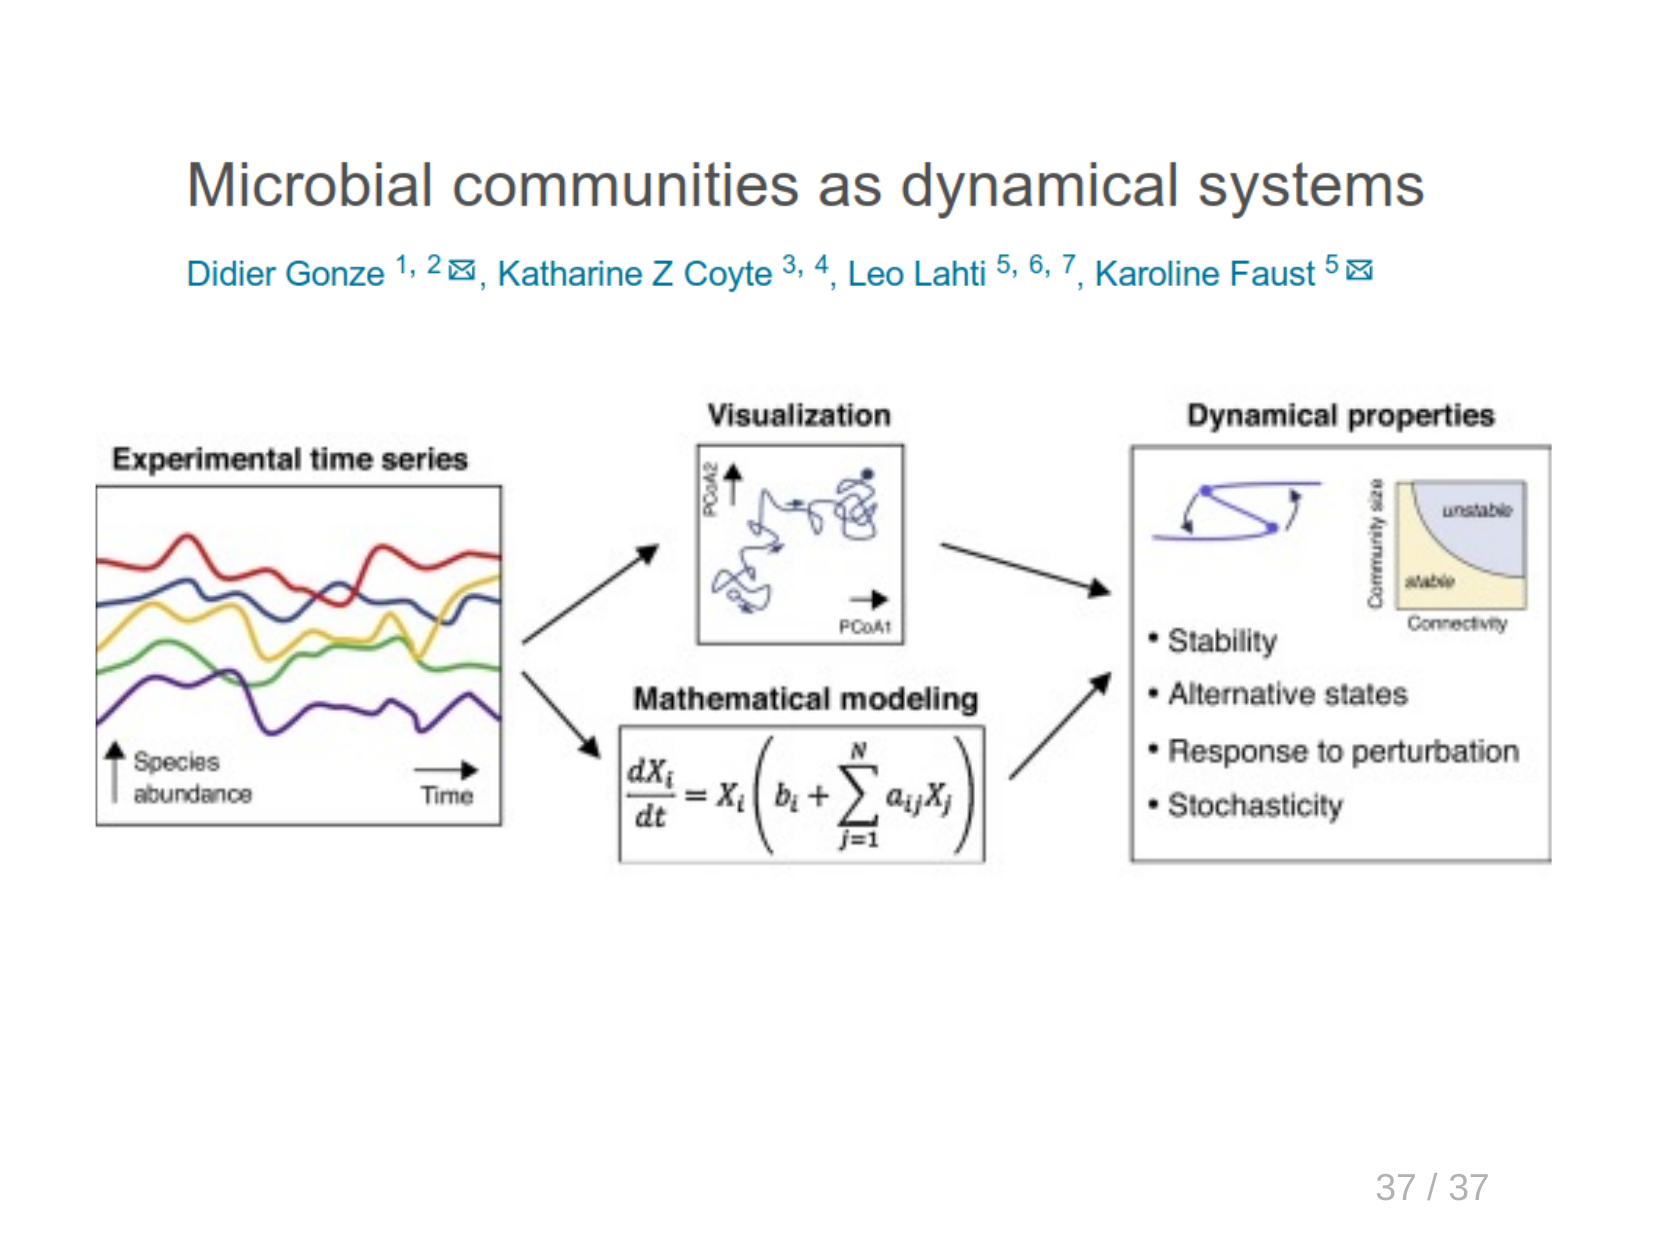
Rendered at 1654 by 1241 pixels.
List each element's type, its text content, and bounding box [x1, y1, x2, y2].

picture [95, 380, 1552, 885]
text_box <number> / 37 [1360, 1159, 1654, 1220]
picture [155, 140, 1492, 306]
